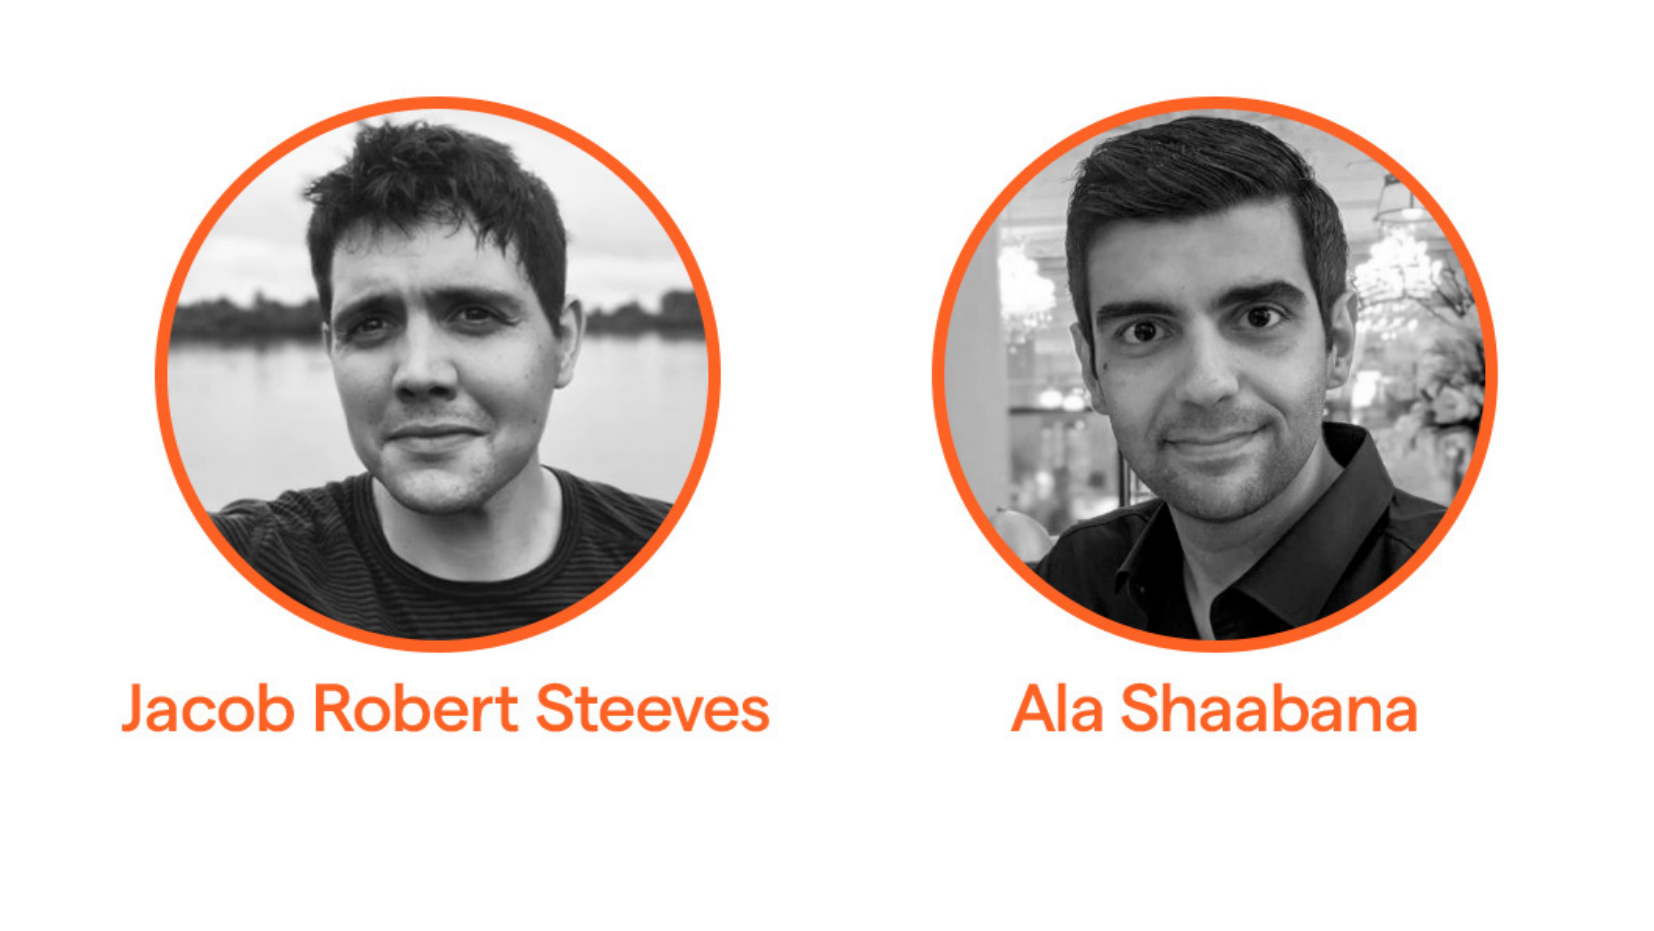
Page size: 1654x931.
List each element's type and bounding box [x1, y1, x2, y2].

picture [41, 63, 1606, 819]
